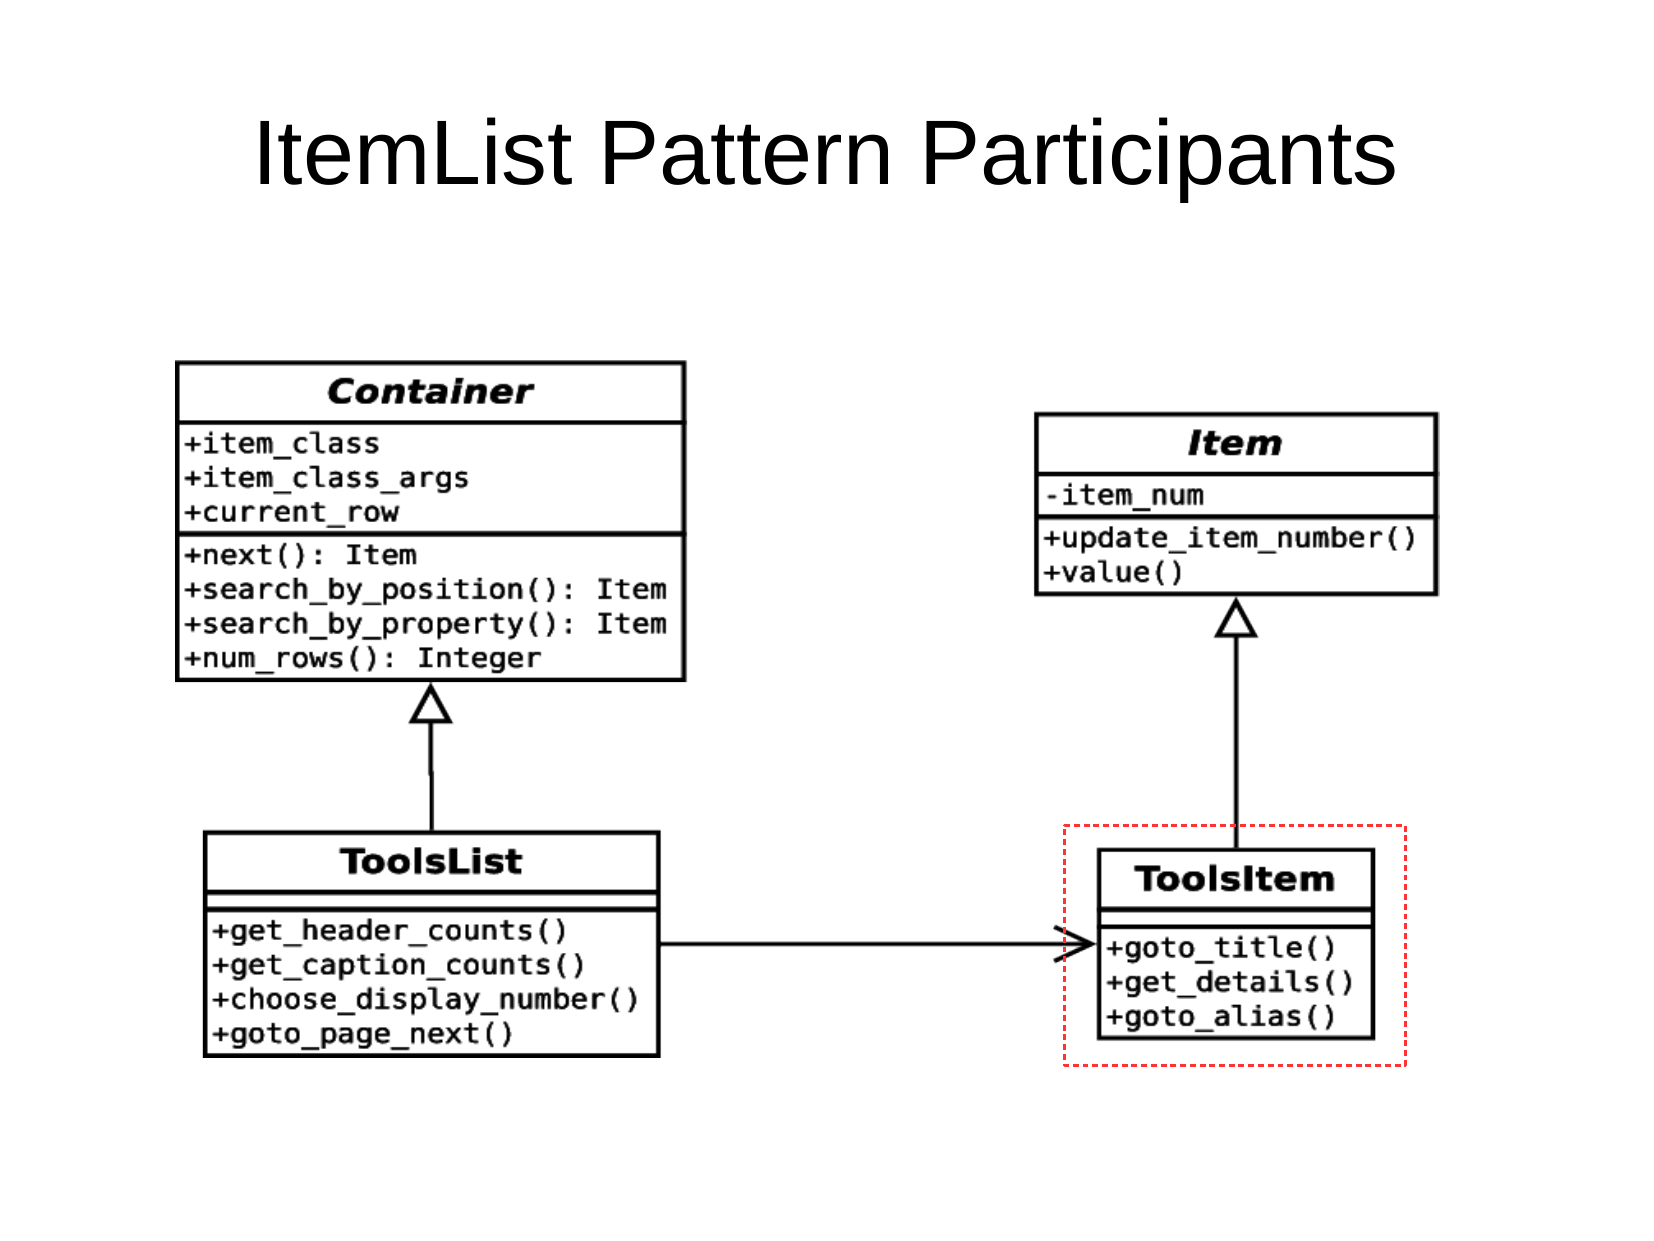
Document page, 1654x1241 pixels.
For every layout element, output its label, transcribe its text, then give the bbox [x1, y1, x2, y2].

title ItemList Pattern Participants [82, 49, 1571, 257]
picture [175, 360, 1440, 1058]
